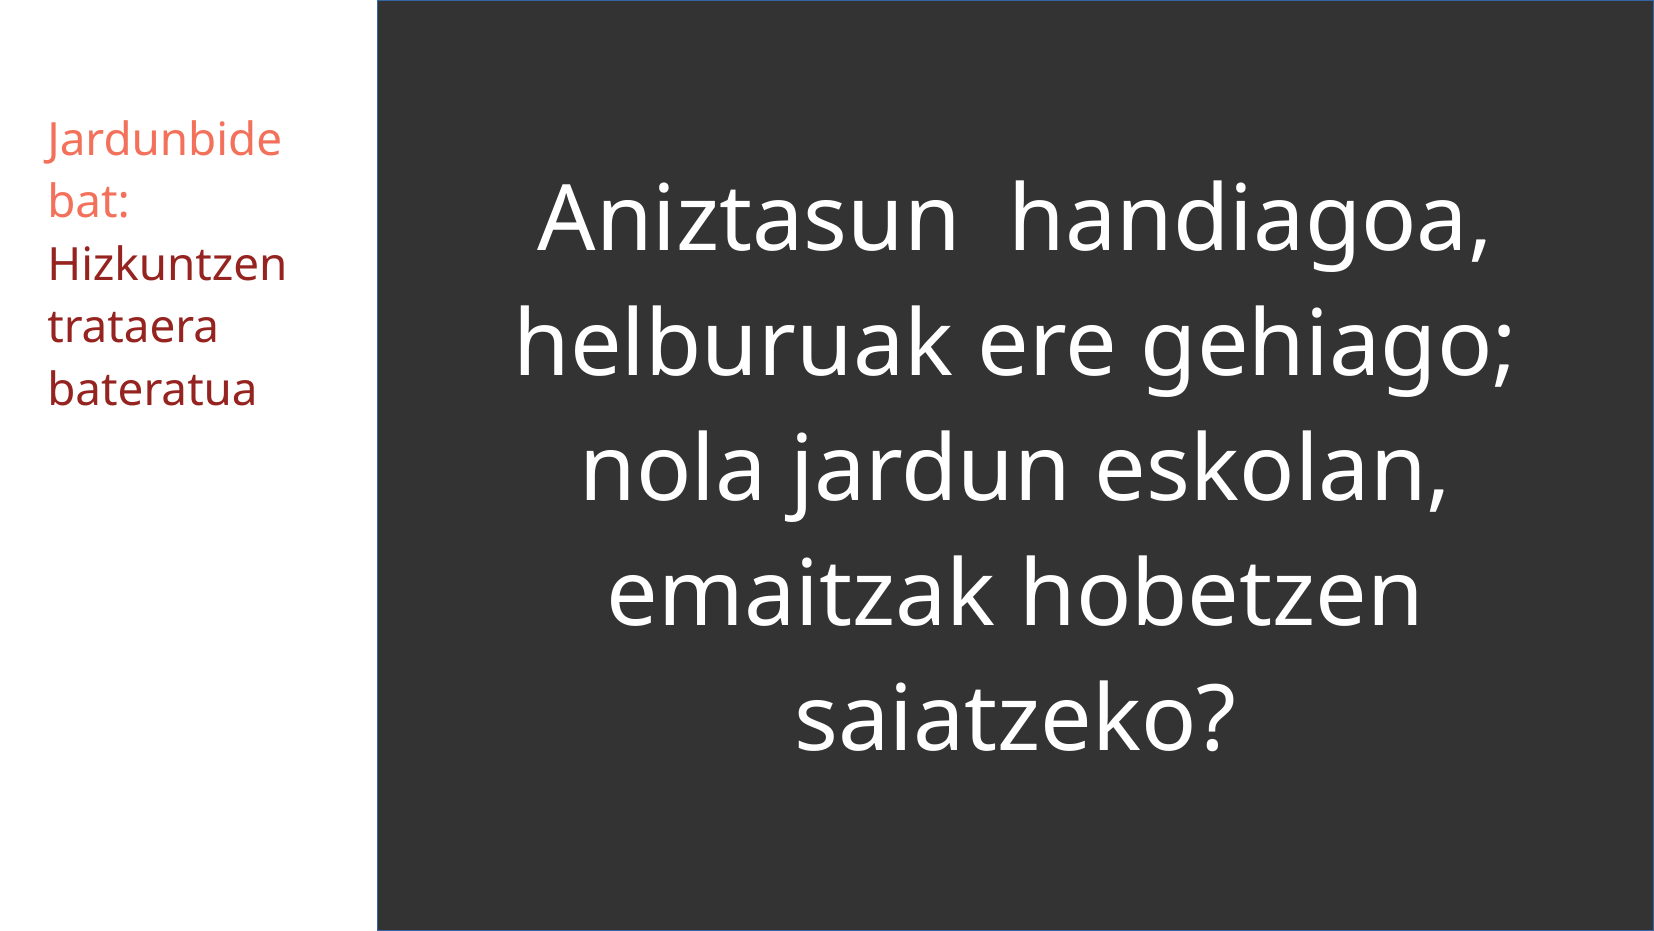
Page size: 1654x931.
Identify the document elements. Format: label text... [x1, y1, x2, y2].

list Jardunbide bat: Hizkuntzen trataera bateratua [47, 106, 331, 827]
title Aniztasun handiagoa, helburuak ere gehiago; nola jardun eskolan, emaitzak hobetzen saiatzeko? [448, 104, 1583, 826]
